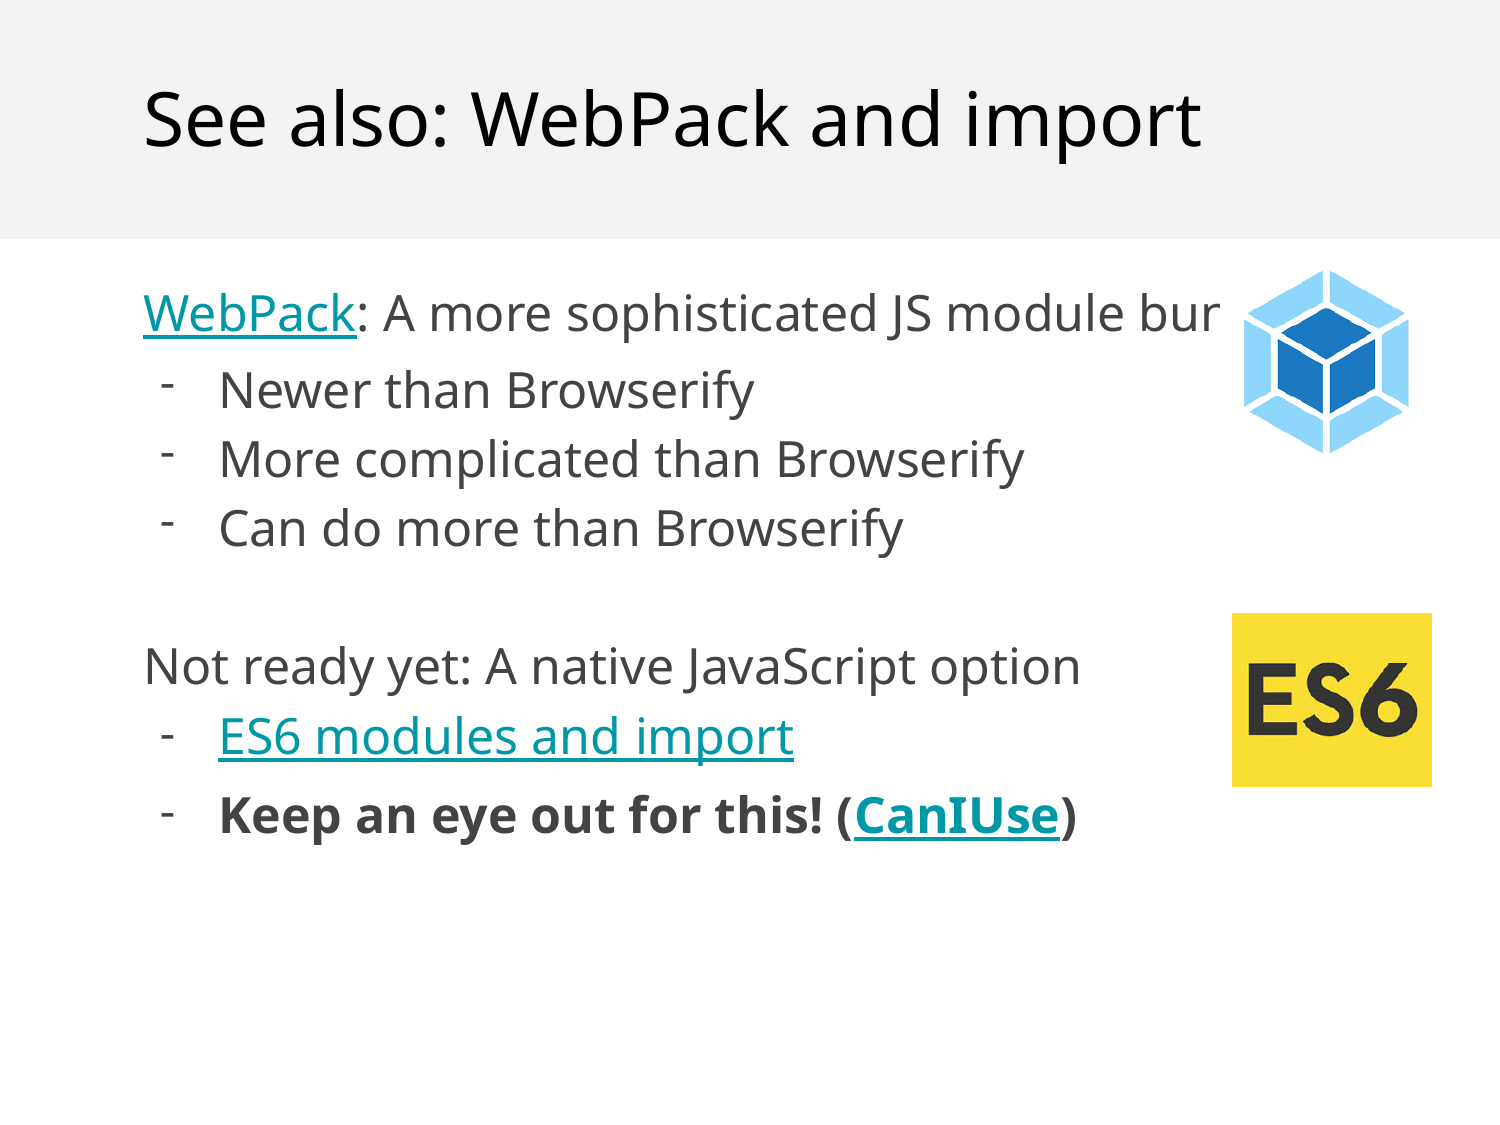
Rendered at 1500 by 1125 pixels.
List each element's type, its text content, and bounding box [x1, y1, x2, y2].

list WebPack: A more sophisticated JS module bundler Newer than Browserify More complicated than Browserify Can do more than Browserify Not ready yet: A native JavaScript option ES6 modules and import Keep an eye out for this! (CanIUse) [128, 255, 1432, 1004]
picture [1220, 255, 1432, 468]
picture [1232, 613, 1432, 787]
title See also: WebPack and import [128, 56, 1372, 183]
